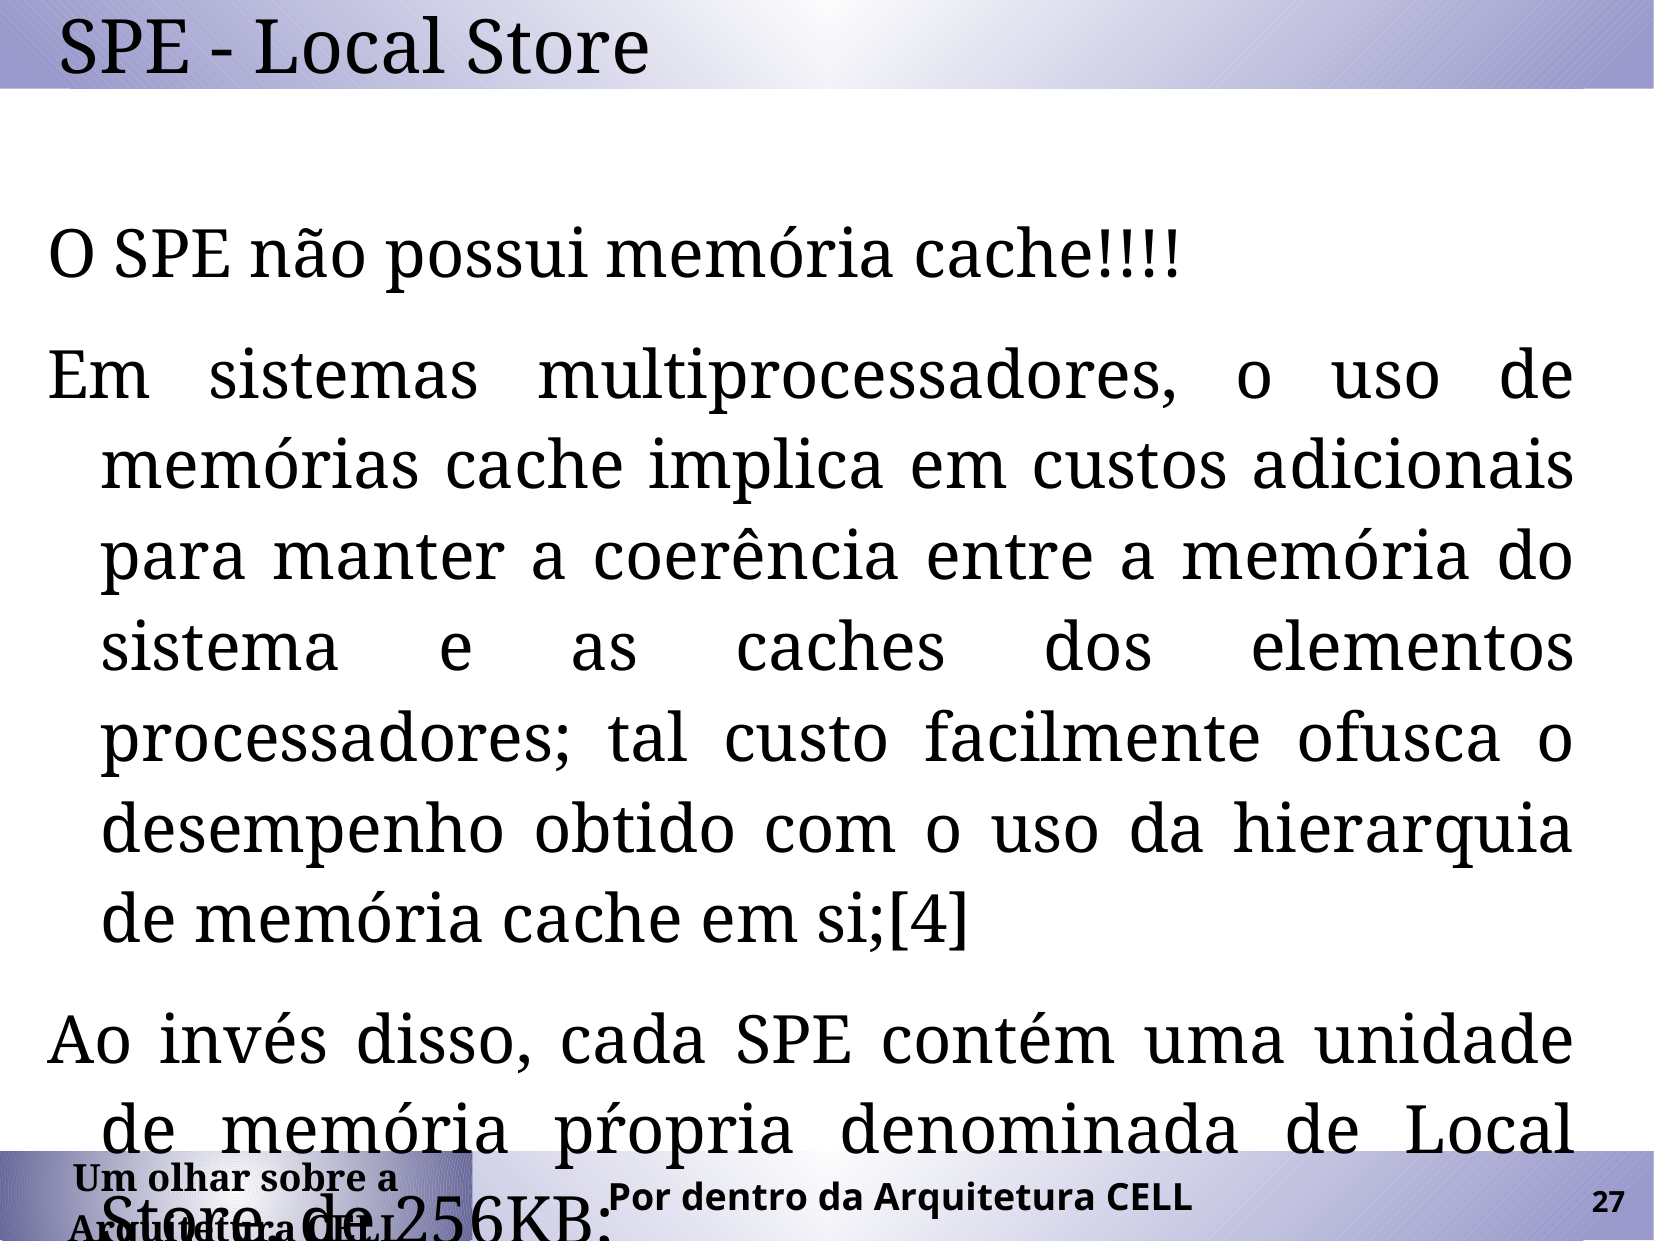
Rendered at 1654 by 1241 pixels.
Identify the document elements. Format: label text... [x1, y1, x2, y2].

title SPE - Local Store [59, 0, 1625, 89]
list O SPE não possui memória cache!!!! Em sistemas multiprocessadores, o uso de memórias cache implica em custos adicionais para manter a coerência entre a memória do sistema e as caches dos elementos processadores; tal custo facilmente ofusca o desempenho obtido com o uso da hierarquia de memória cache em si;[4] Ao invés disso, cada SPE contém uma unidade de memória pŕopria denominada de Local Store, de 256KB; [29, 206, 1577, 1011]
text_box Por dentro da Arquitetura CELL [501, 1151, 1300, 1241]
